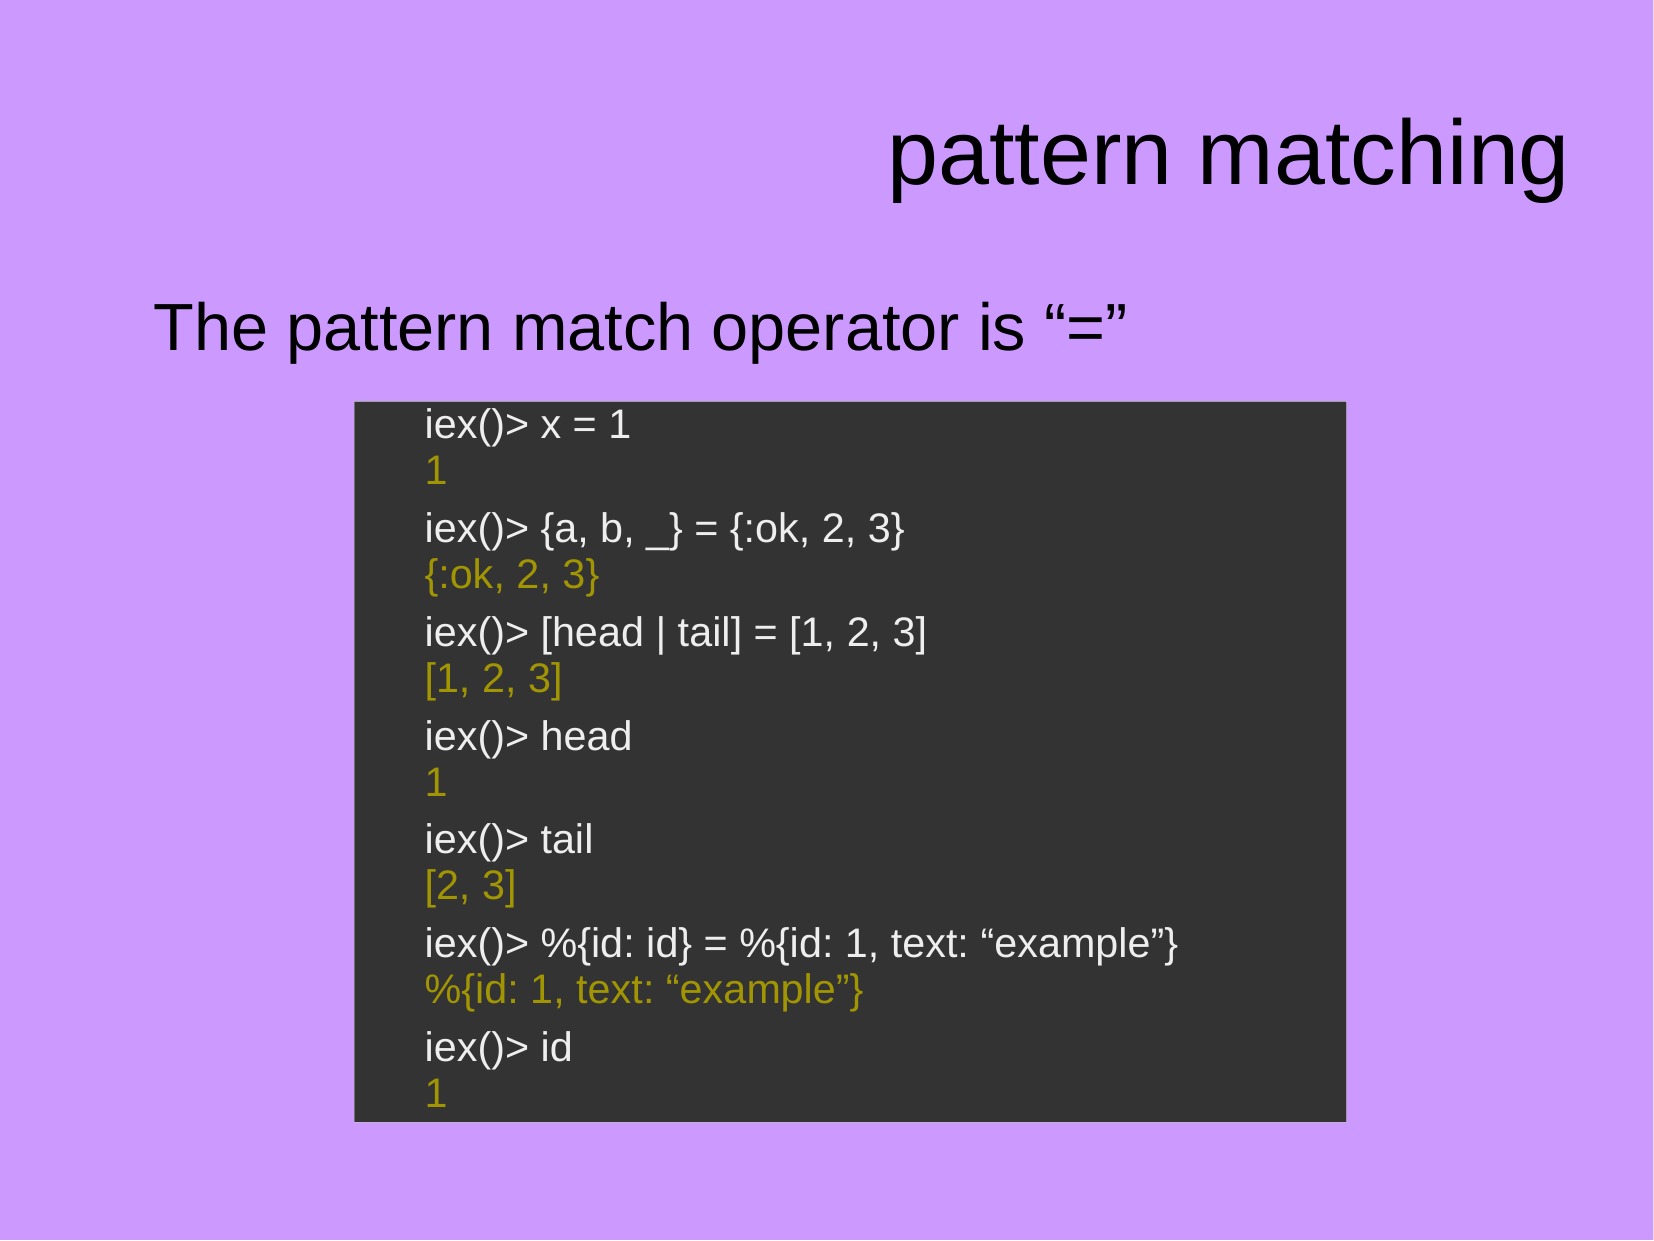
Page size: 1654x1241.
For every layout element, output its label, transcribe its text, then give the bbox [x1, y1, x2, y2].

list The pattern match operator is “=” [82, 290, 1571, 438]
list iex()> x = 1 1 iex()> {a, b, _} = {:ok, 2, 3} {:ok, 2, 3} iex()> [head | tail] = [1, 2, 3] [1, 2, 3] iex()> head 1 iex()> tail [2, 3] iex()> %{id: id} = %{id: 1, text: “example”} %{id: 1, text: “example”} iex()> id 1 [354, 401, 1347, 1123]
title pattern matching [82, 49, 1571, 257]
